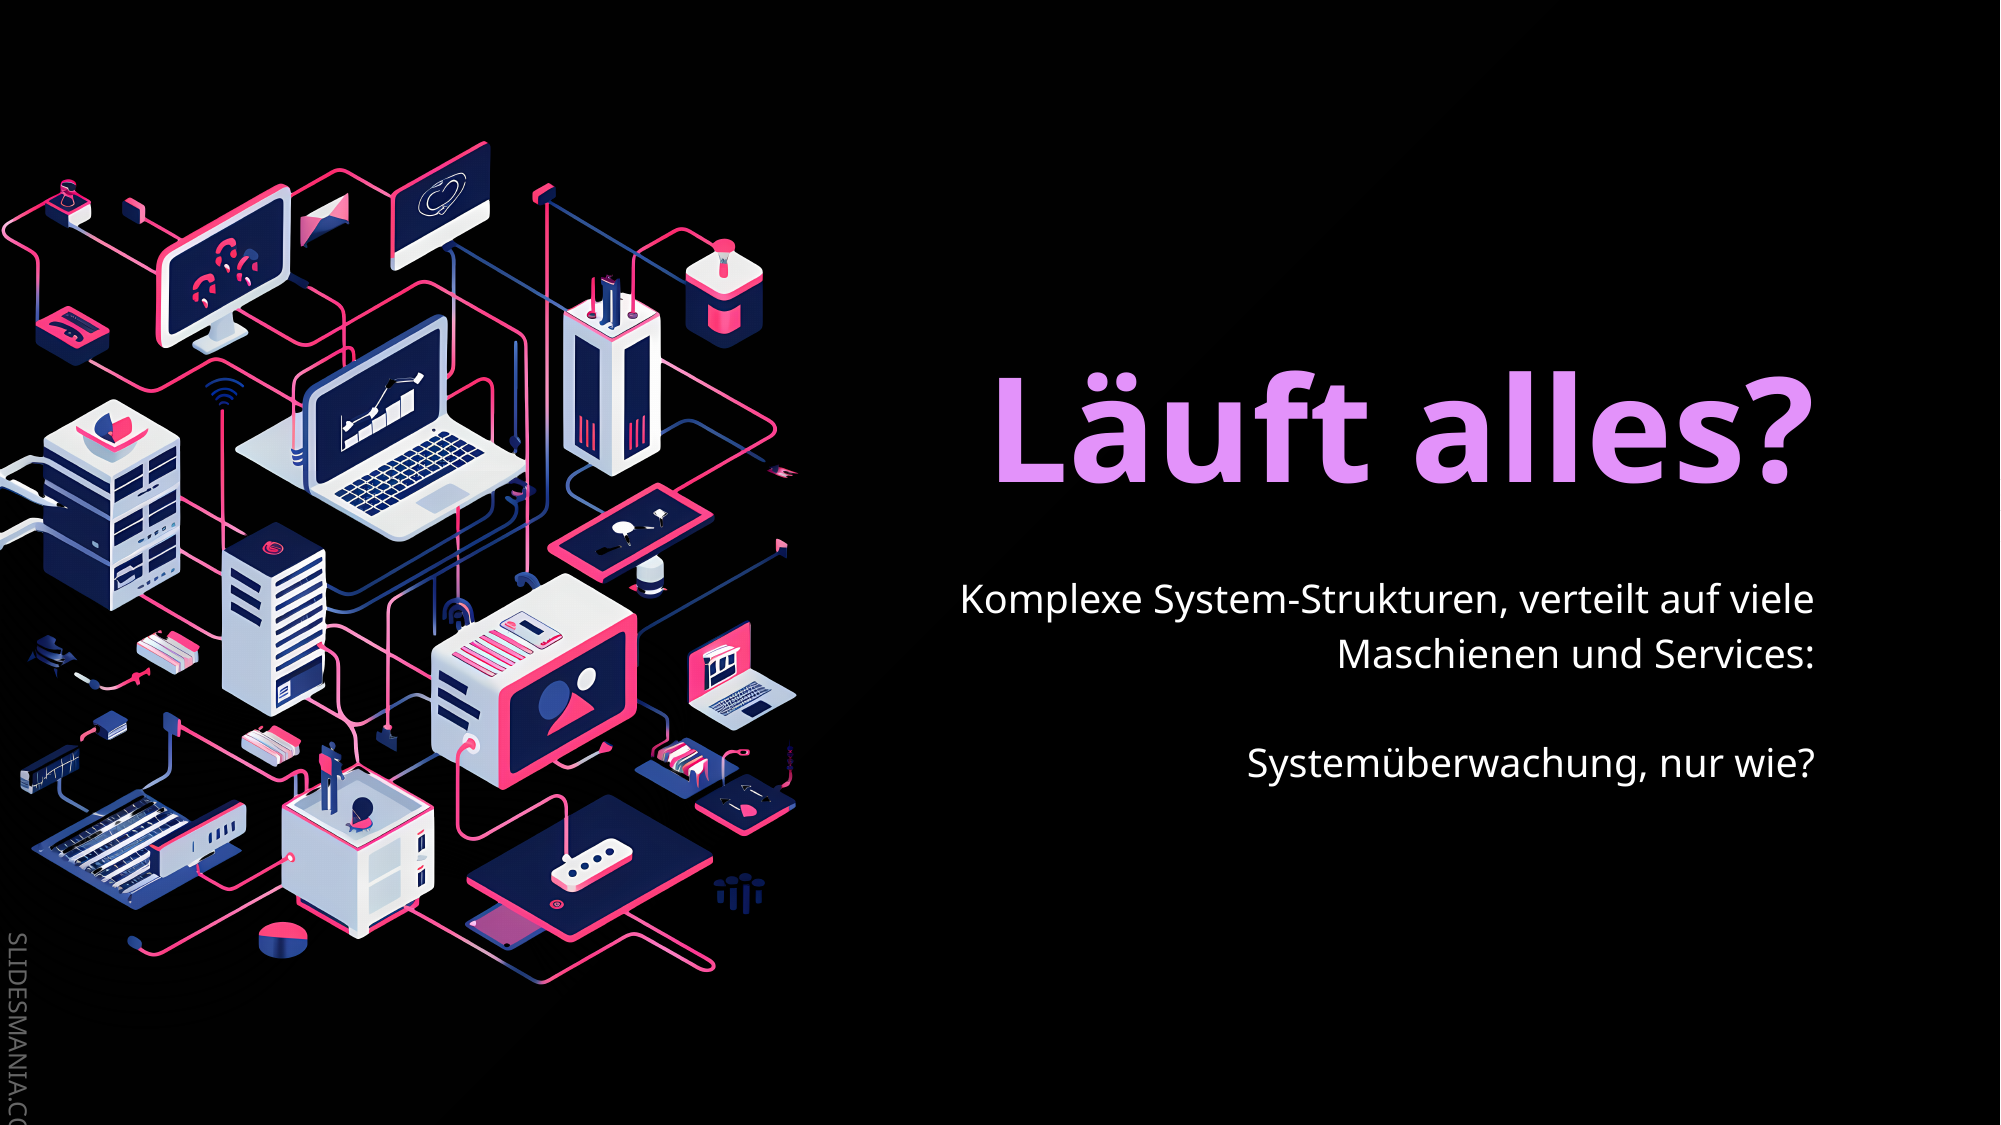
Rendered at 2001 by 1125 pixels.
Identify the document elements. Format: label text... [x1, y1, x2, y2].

list Komplexe System-Strukturen, verteilt auf viele Maschienen und Services: Systemüberwachung, nur wie? [891, 547, 1836, 915]
title Läuft alles? [891, 316, 1836, 535]
picture [0, 113, 826, 1012]
